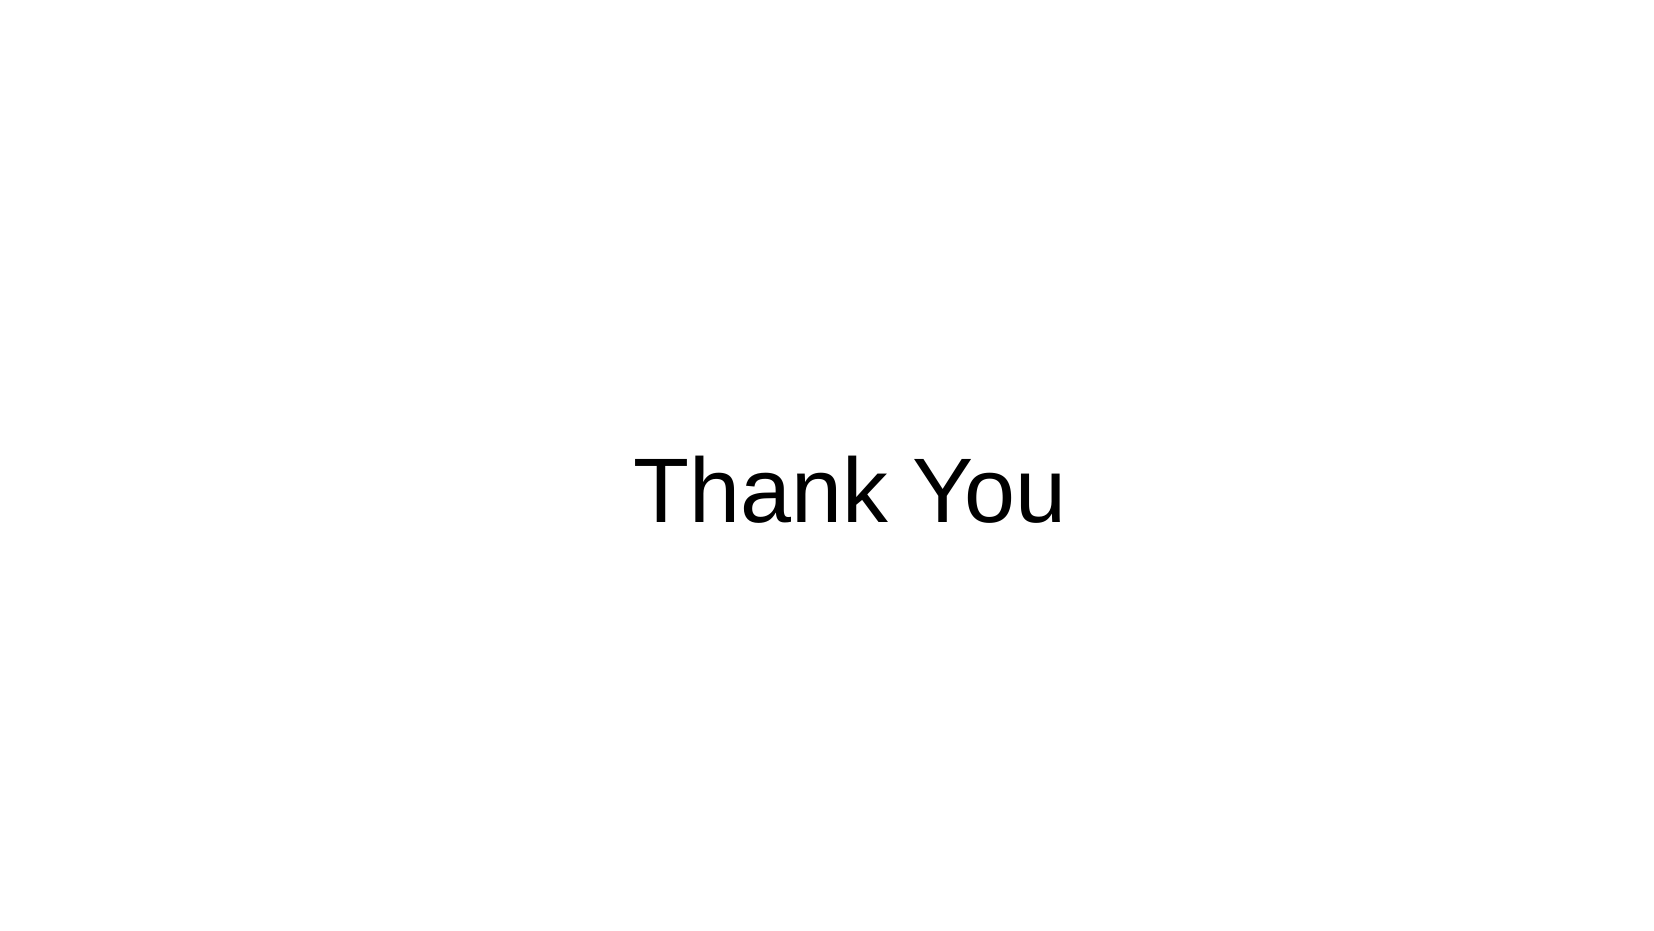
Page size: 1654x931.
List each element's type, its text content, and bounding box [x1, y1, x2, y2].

title Thank You [106, 413, 1595, 569]
